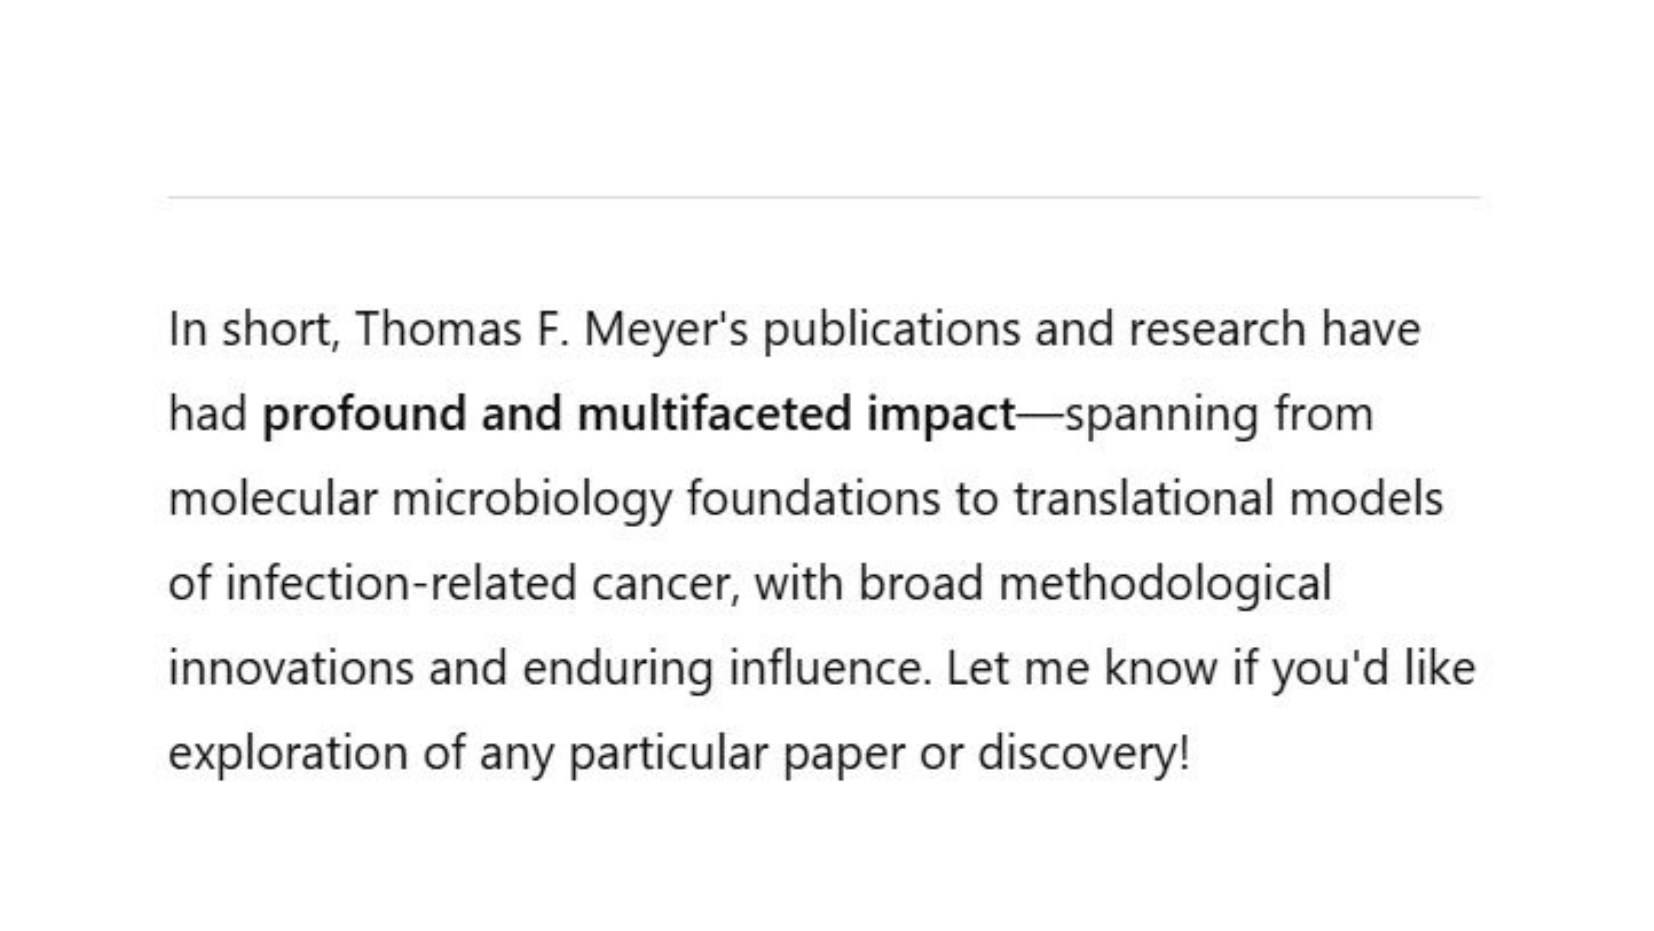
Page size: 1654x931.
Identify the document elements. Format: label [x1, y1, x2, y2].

picture [118, 158, 1536, 827]
